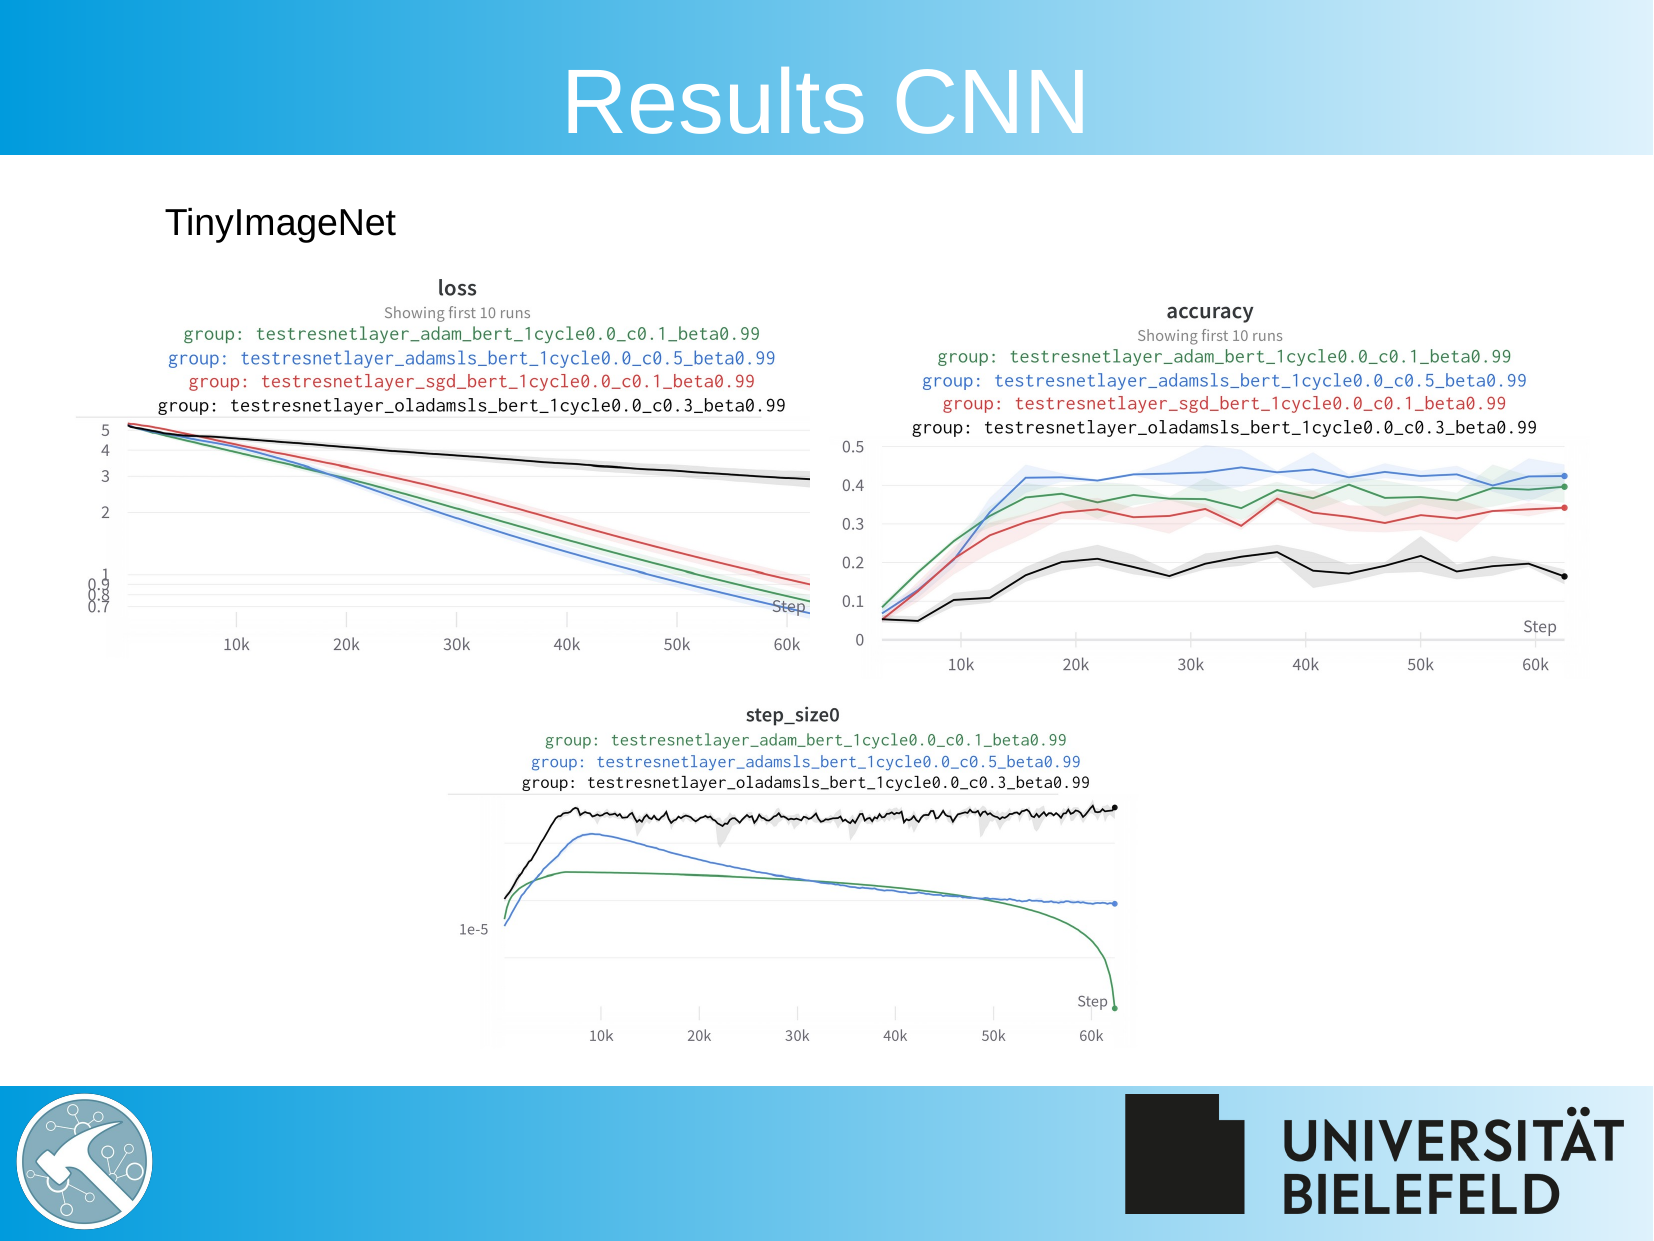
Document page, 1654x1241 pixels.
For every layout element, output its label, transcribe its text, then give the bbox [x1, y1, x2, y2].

picture [17, 1086, 153, 1241]
title Results CNN [82, 49, 1571, 155]
picture [1125, 1094, 1624, 1214]
text_box TinyImageNet [150, 193, 412, 251]
picture [55, 254, 1610, 1066]
